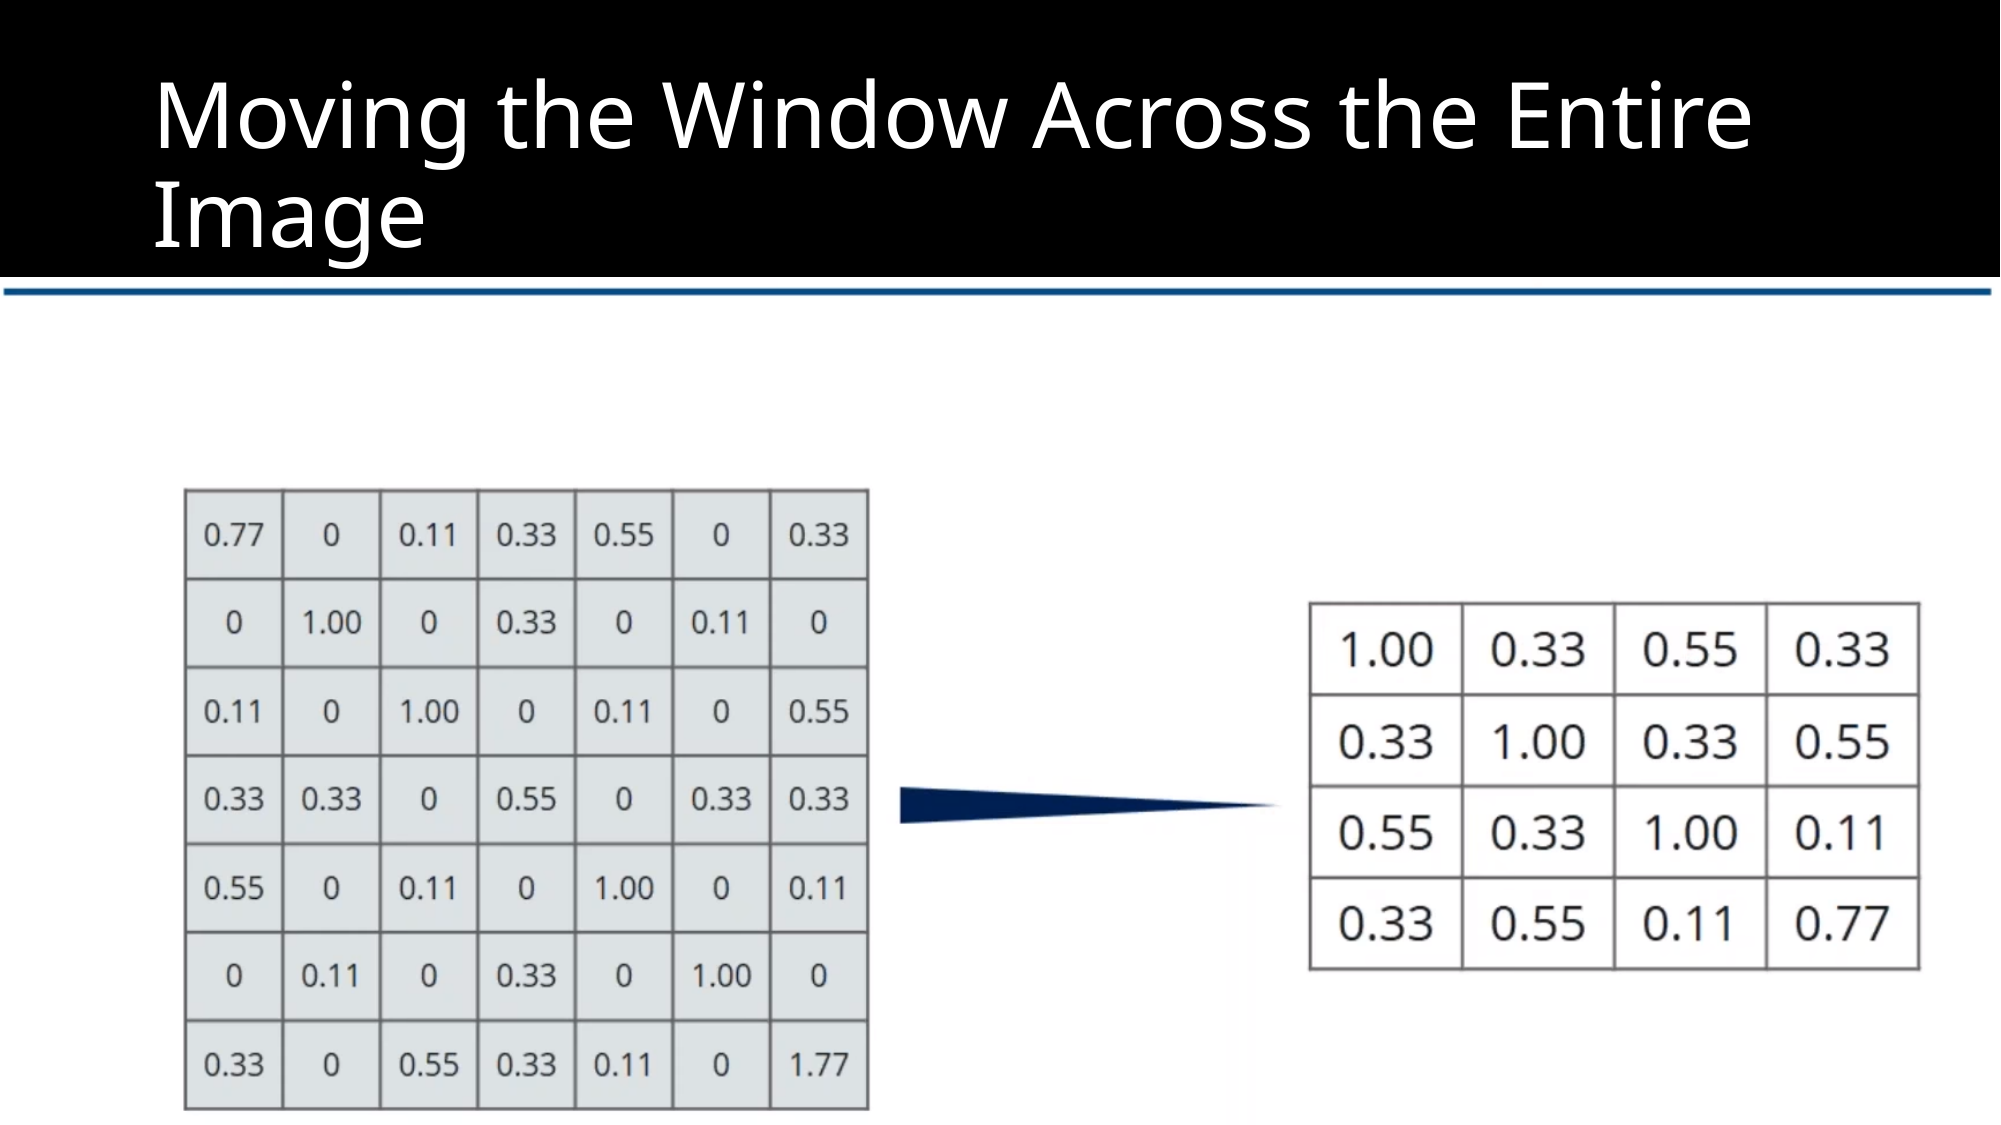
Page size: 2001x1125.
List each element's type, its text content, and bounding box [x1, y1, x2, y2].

picture [0, 277, 2000, 1125]
text_box Moving the Window Across the Entire Image [137, 59, 1863, 278]
